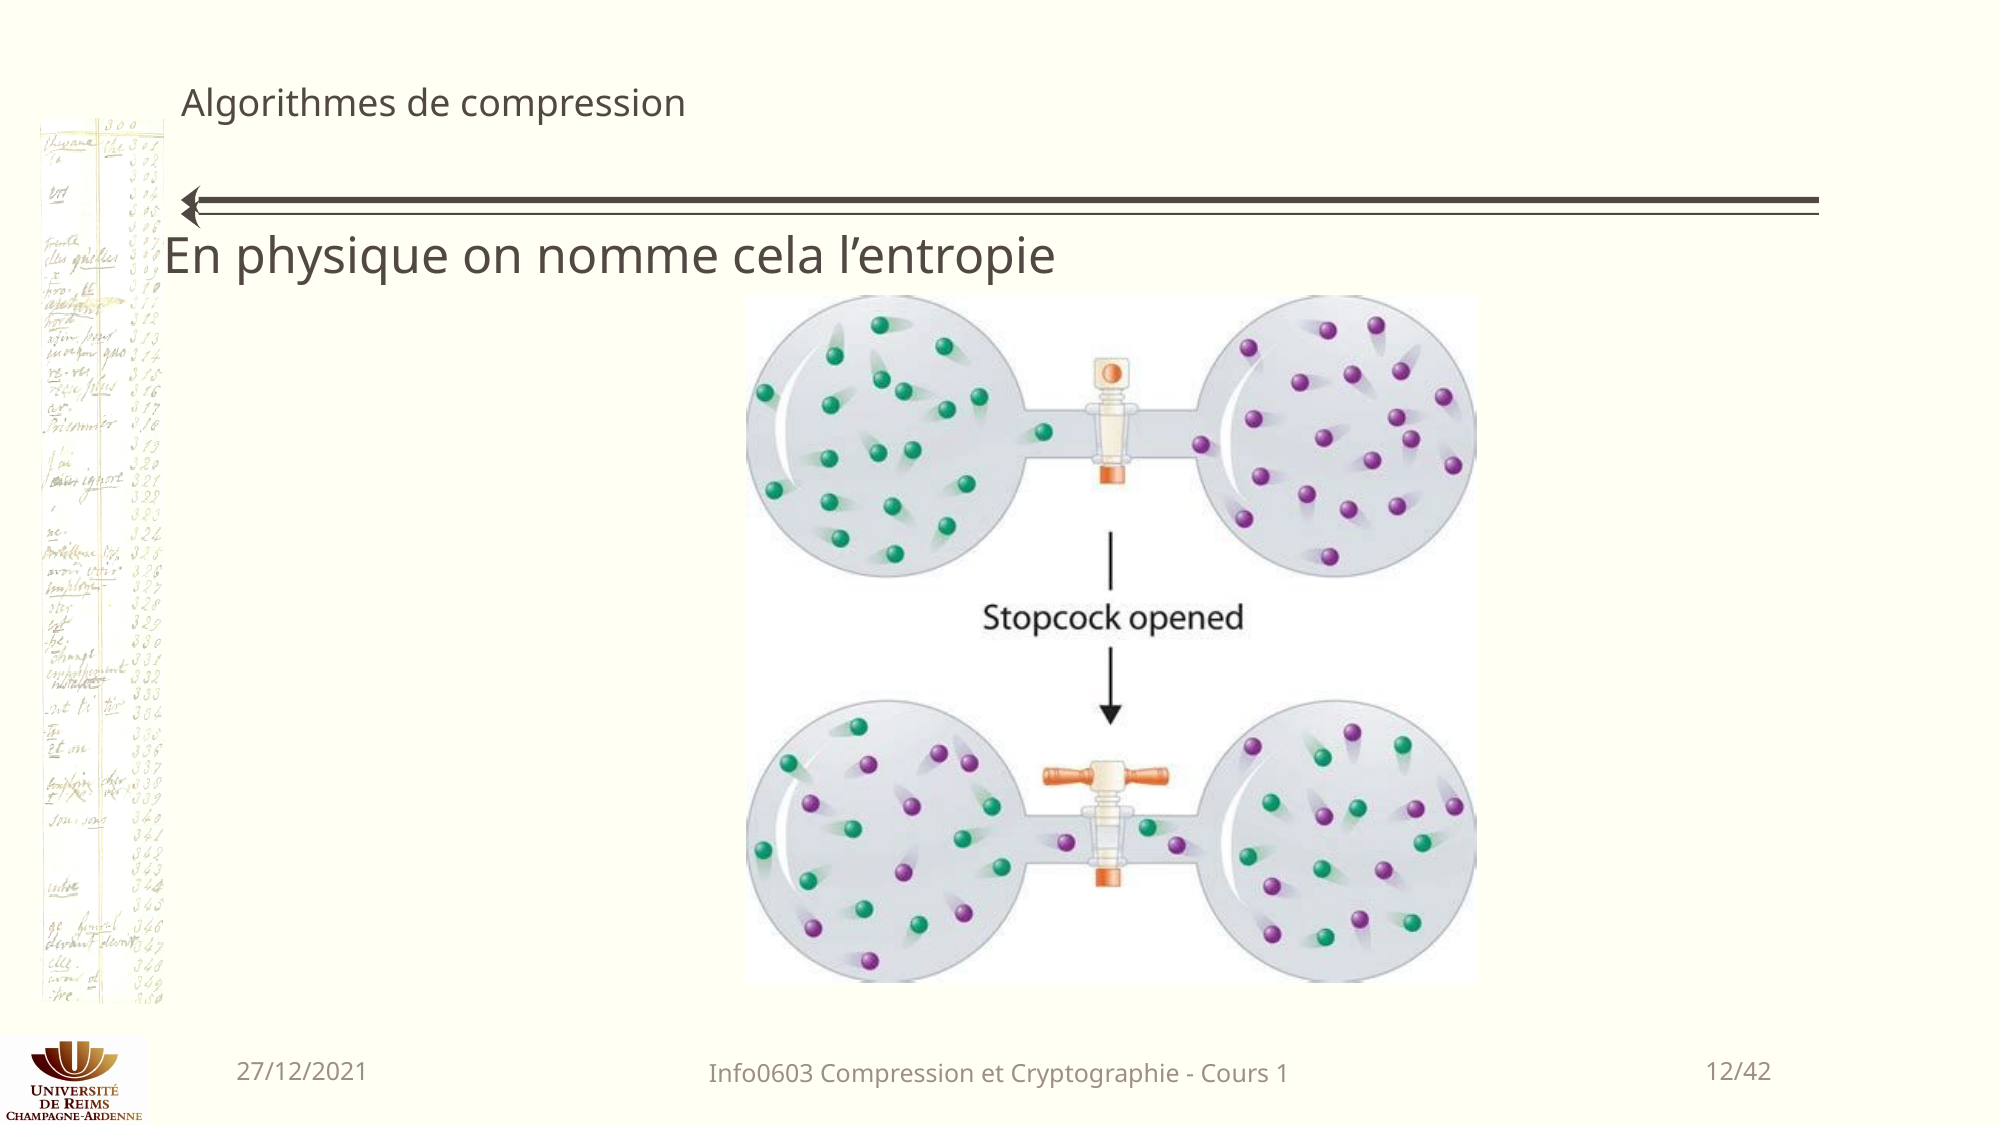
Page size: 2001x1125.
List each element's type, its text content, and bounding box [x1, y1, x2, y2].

picture [0, 1035, 148, 1125]
picture [40, 118, 164, 1004]
list En physique on nomme cela l’entropie [163, 224, 1802, 461]
picture [746, 295, 1477, 983]
title Algorithmes de compression [180, 12, 1819, 193]
